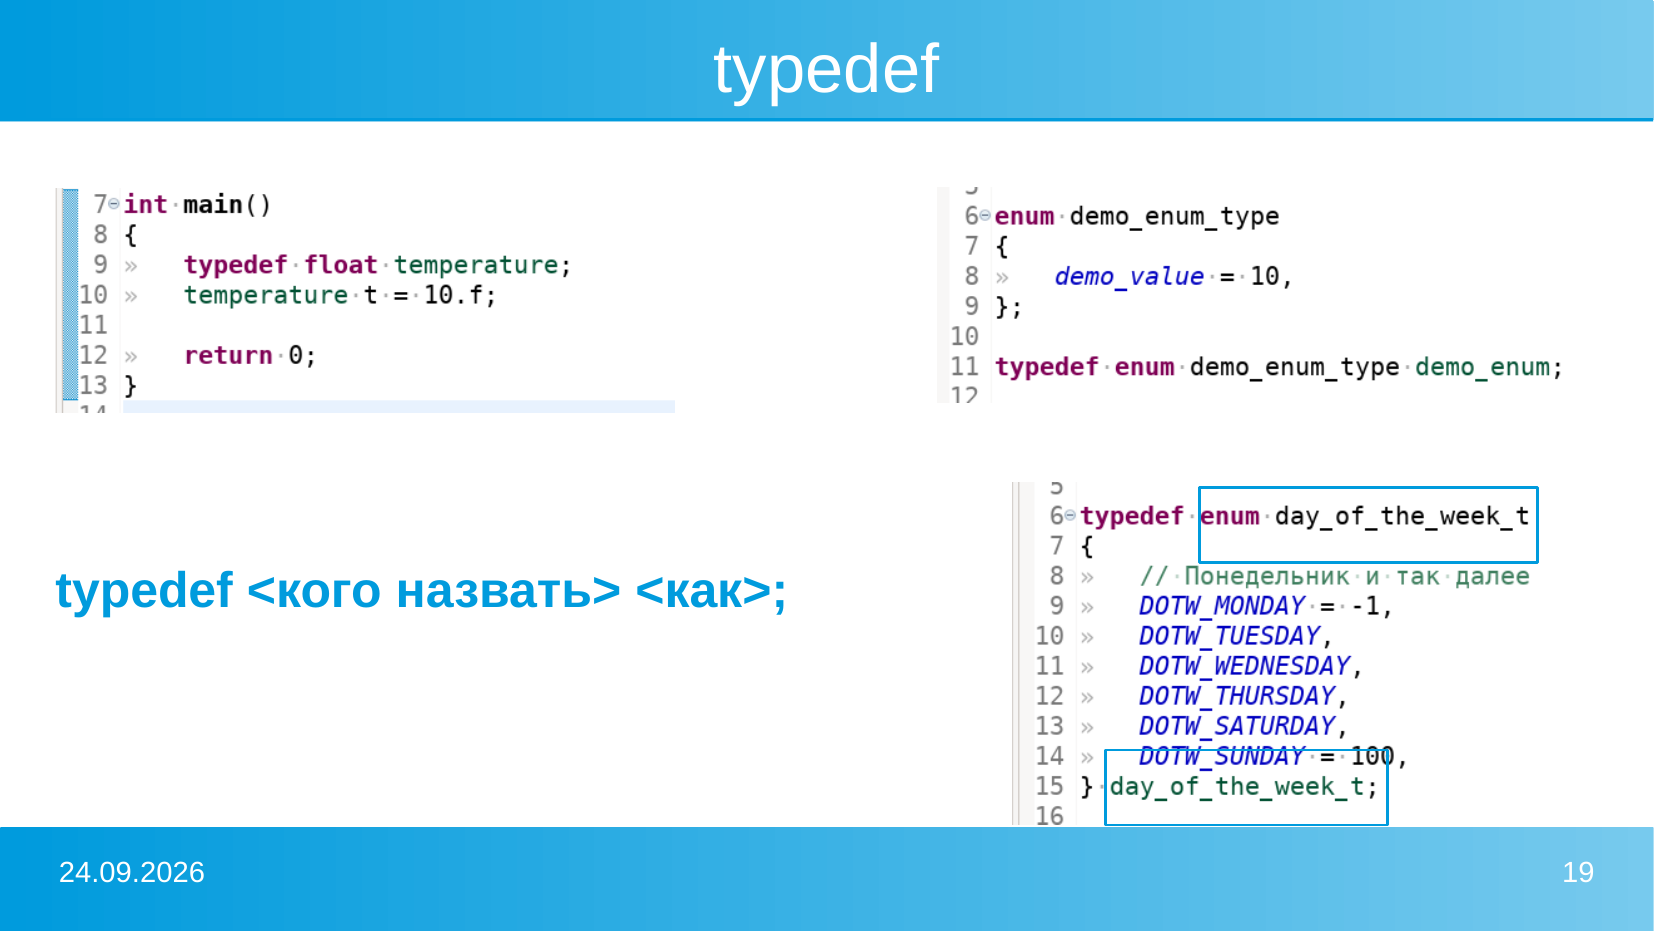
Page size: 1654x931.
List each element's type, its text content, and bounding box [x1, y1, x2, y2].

title typedef [59, 29, 1595, 108]
picture [42, 188, 676, 413]
list typedef <кого назвать> <как>; [55, 562, 863, 751]
picture [937, 187, 1648, 403]
picture [1012, 482, 1593, 826]
picture [1108, 752, 1385, 823]
